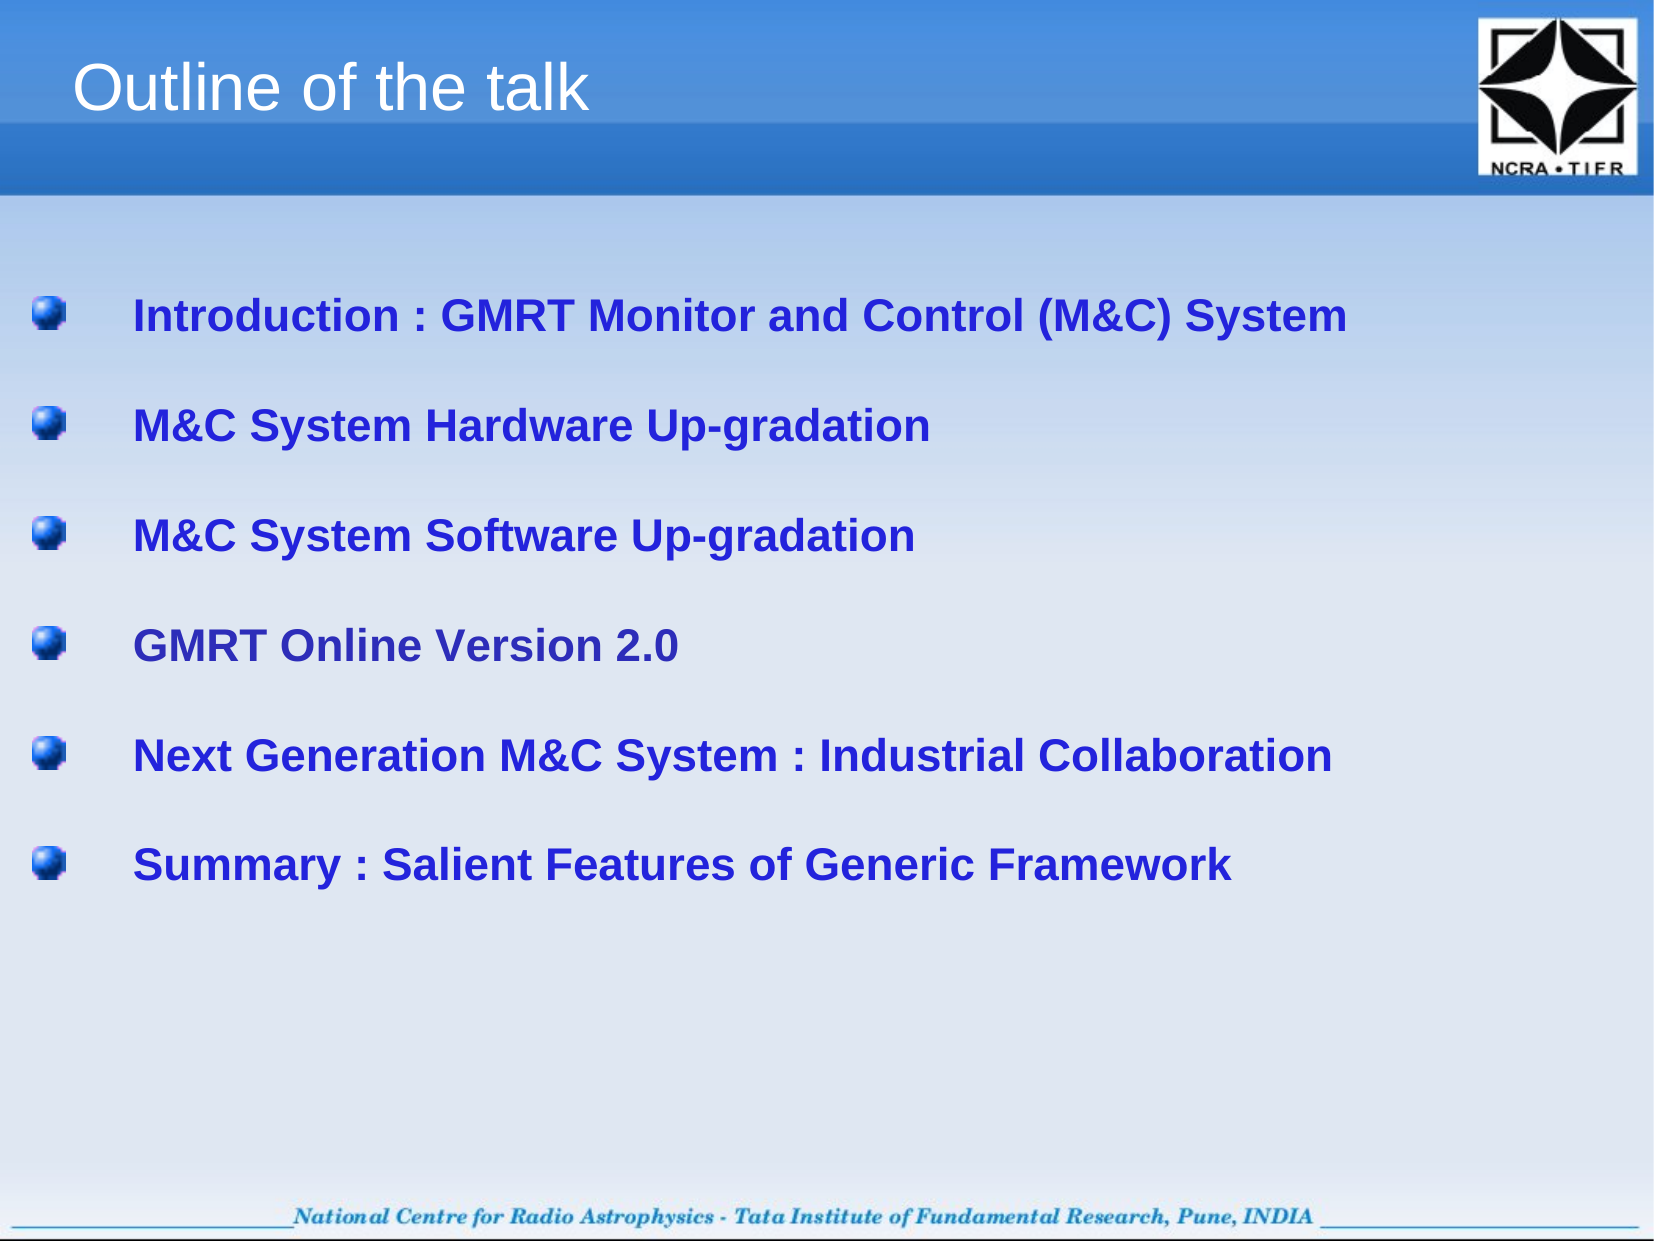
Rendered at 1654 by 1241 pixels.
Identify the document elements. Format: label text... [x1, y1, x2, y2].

picture [32, 846, 66, 880]
text_box Introduction : GMRT Monitor and Control (M&C) System M&C System Hardware Up-gradation M&C System Software Up-gradation GMRT Online Version 2.0 Next Generation M&C System : Industrial Collaboration Summary : Salient Features of Generic Framework [0, 194, 1654, 1241]
picture [32, 736, 66, 770]
text_box Outline of the talk [57, 36, 1408, 155]
picture [32, 516, 66, 550]
picture [32, 406, 66, 440]
picture [32, 626, 66, 660]
picture [32, 296, 66, 330]
picture [0, 0, 1654, 194]
